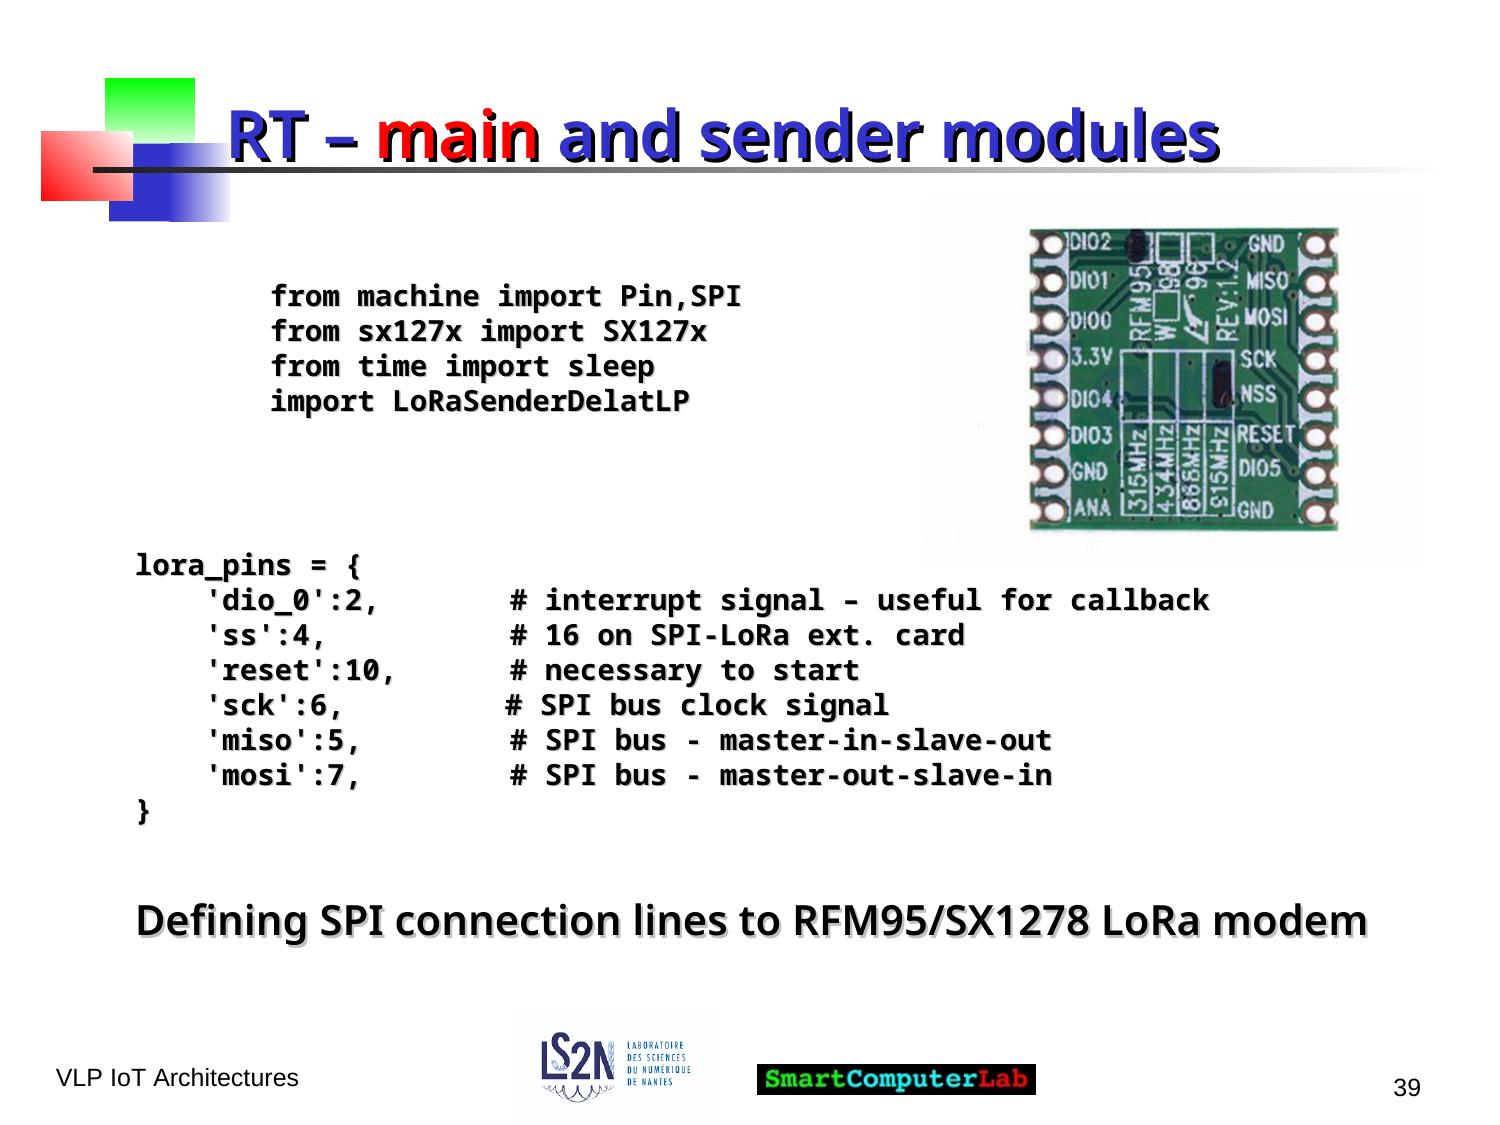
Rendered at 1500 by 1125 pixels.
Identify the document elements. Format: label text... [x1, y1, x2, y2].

text_box lora_pins = { 'dio_0':2, # interrupt signal – useful for callback 'ss':4, # 16 on SPI-LoRa ext. card 'reset':10, # necessary to start 'sck':6, # SPI bus clock signal 'miso':5, # SPI bus - master-in-slave-out 'mosi':7, # SPI bus - master-out-slave-in } [120, 538, 1261, 874]
title RT – main and sender modules [110, 84, 1336, 180]
picture [757, 1064, 1036, 1095]
picture [924, 194, 1426, 571]
text_box Defining SPI connection lines to RFM95/SX1278 LoRa modem [120, 886, 1426, 962]
picture [510, 1009, 721, 1125]
text_box from machine import Pin,SPI from sx127x import SX127x from time import sleep import LoRaSenderDelatLP [255, 270, 924, 440]
